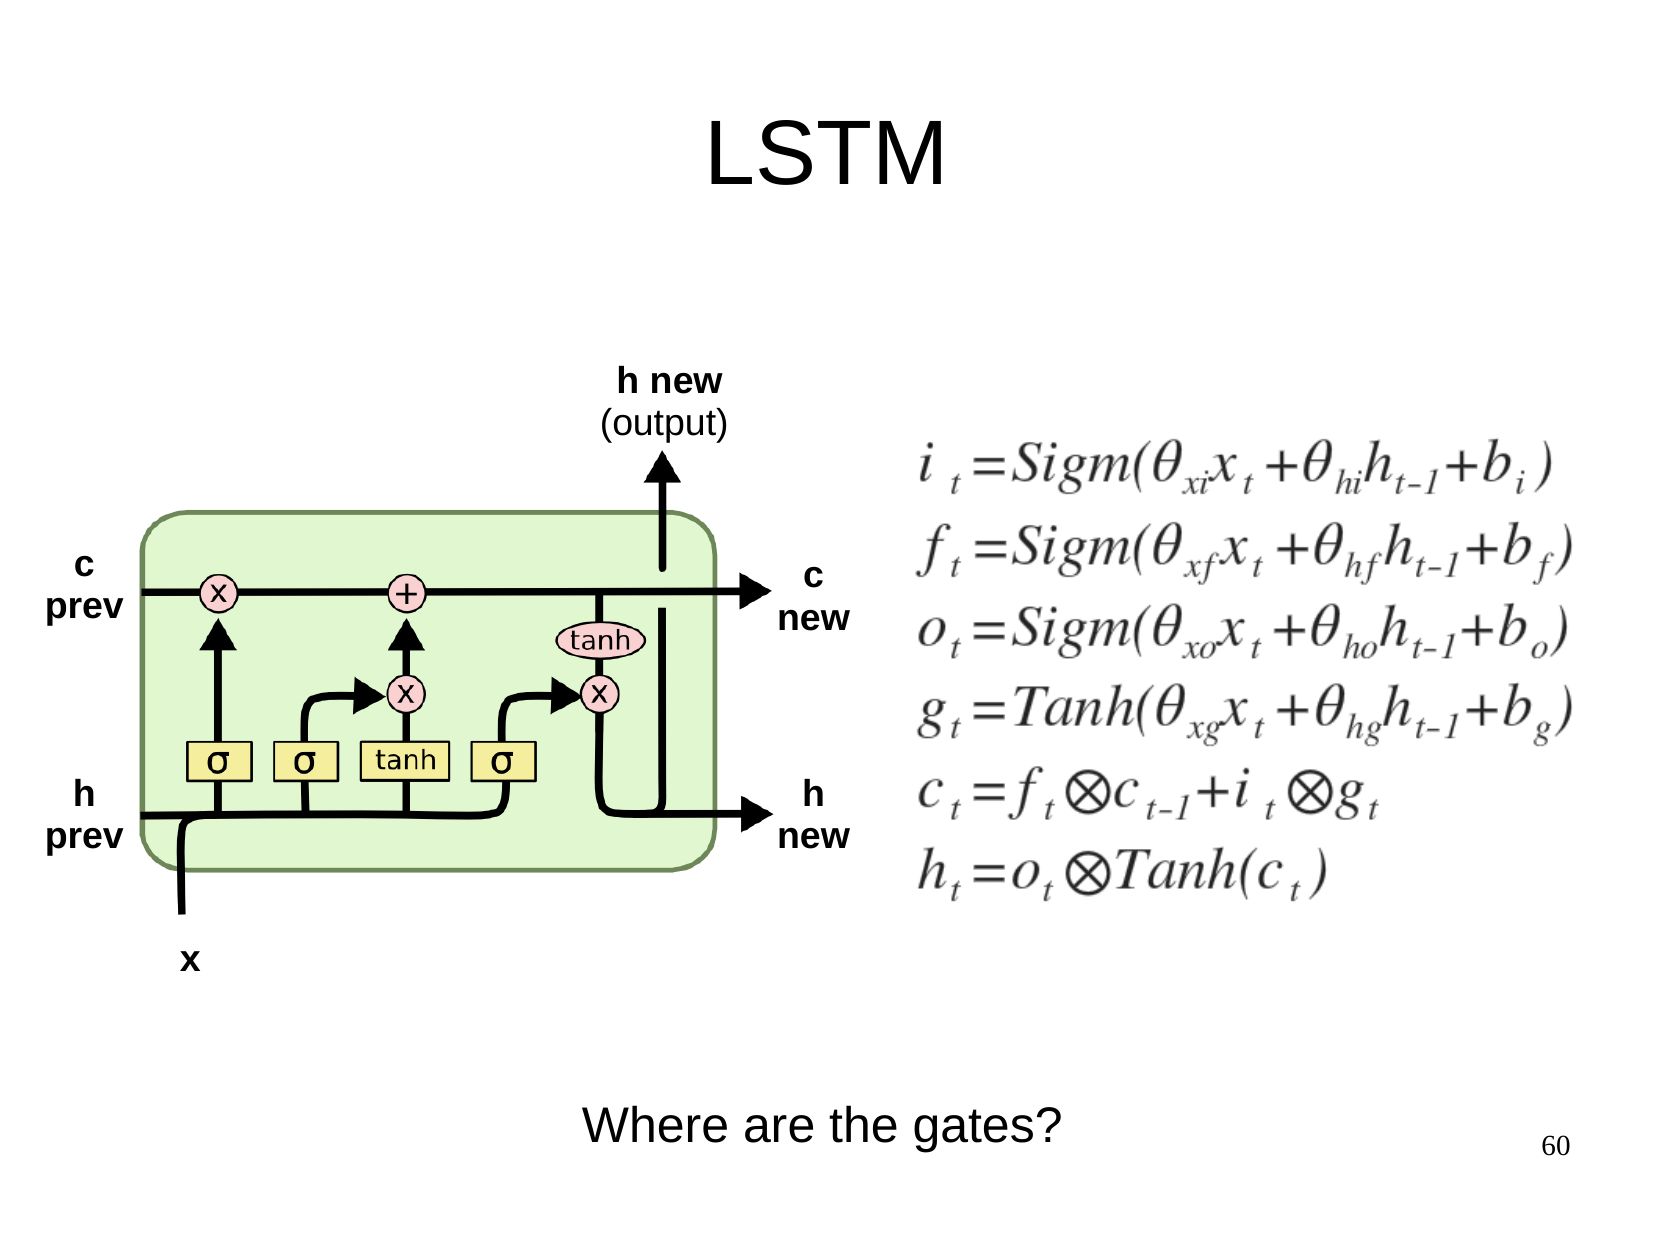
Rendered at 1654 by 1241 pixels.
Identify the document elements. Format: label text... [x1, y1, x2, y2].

text_box c new [762, 546, 865, 688]
picture [57, 387, 809, 971]
title LSTM [82, 49, 1571, 257]
text_box x [165, 930, 216, 987]
text_box h new (output) [585, 351, 744, 451]
picture [908, 430, 1584, 989]
text_box Where are the gates? [289, 1042, 1356, 1208]
text_box h prev [30, 765, 139, 864]
text_box c prev [30, 534, 139, 634]
text_box h new [762, 765, 865, 906]
